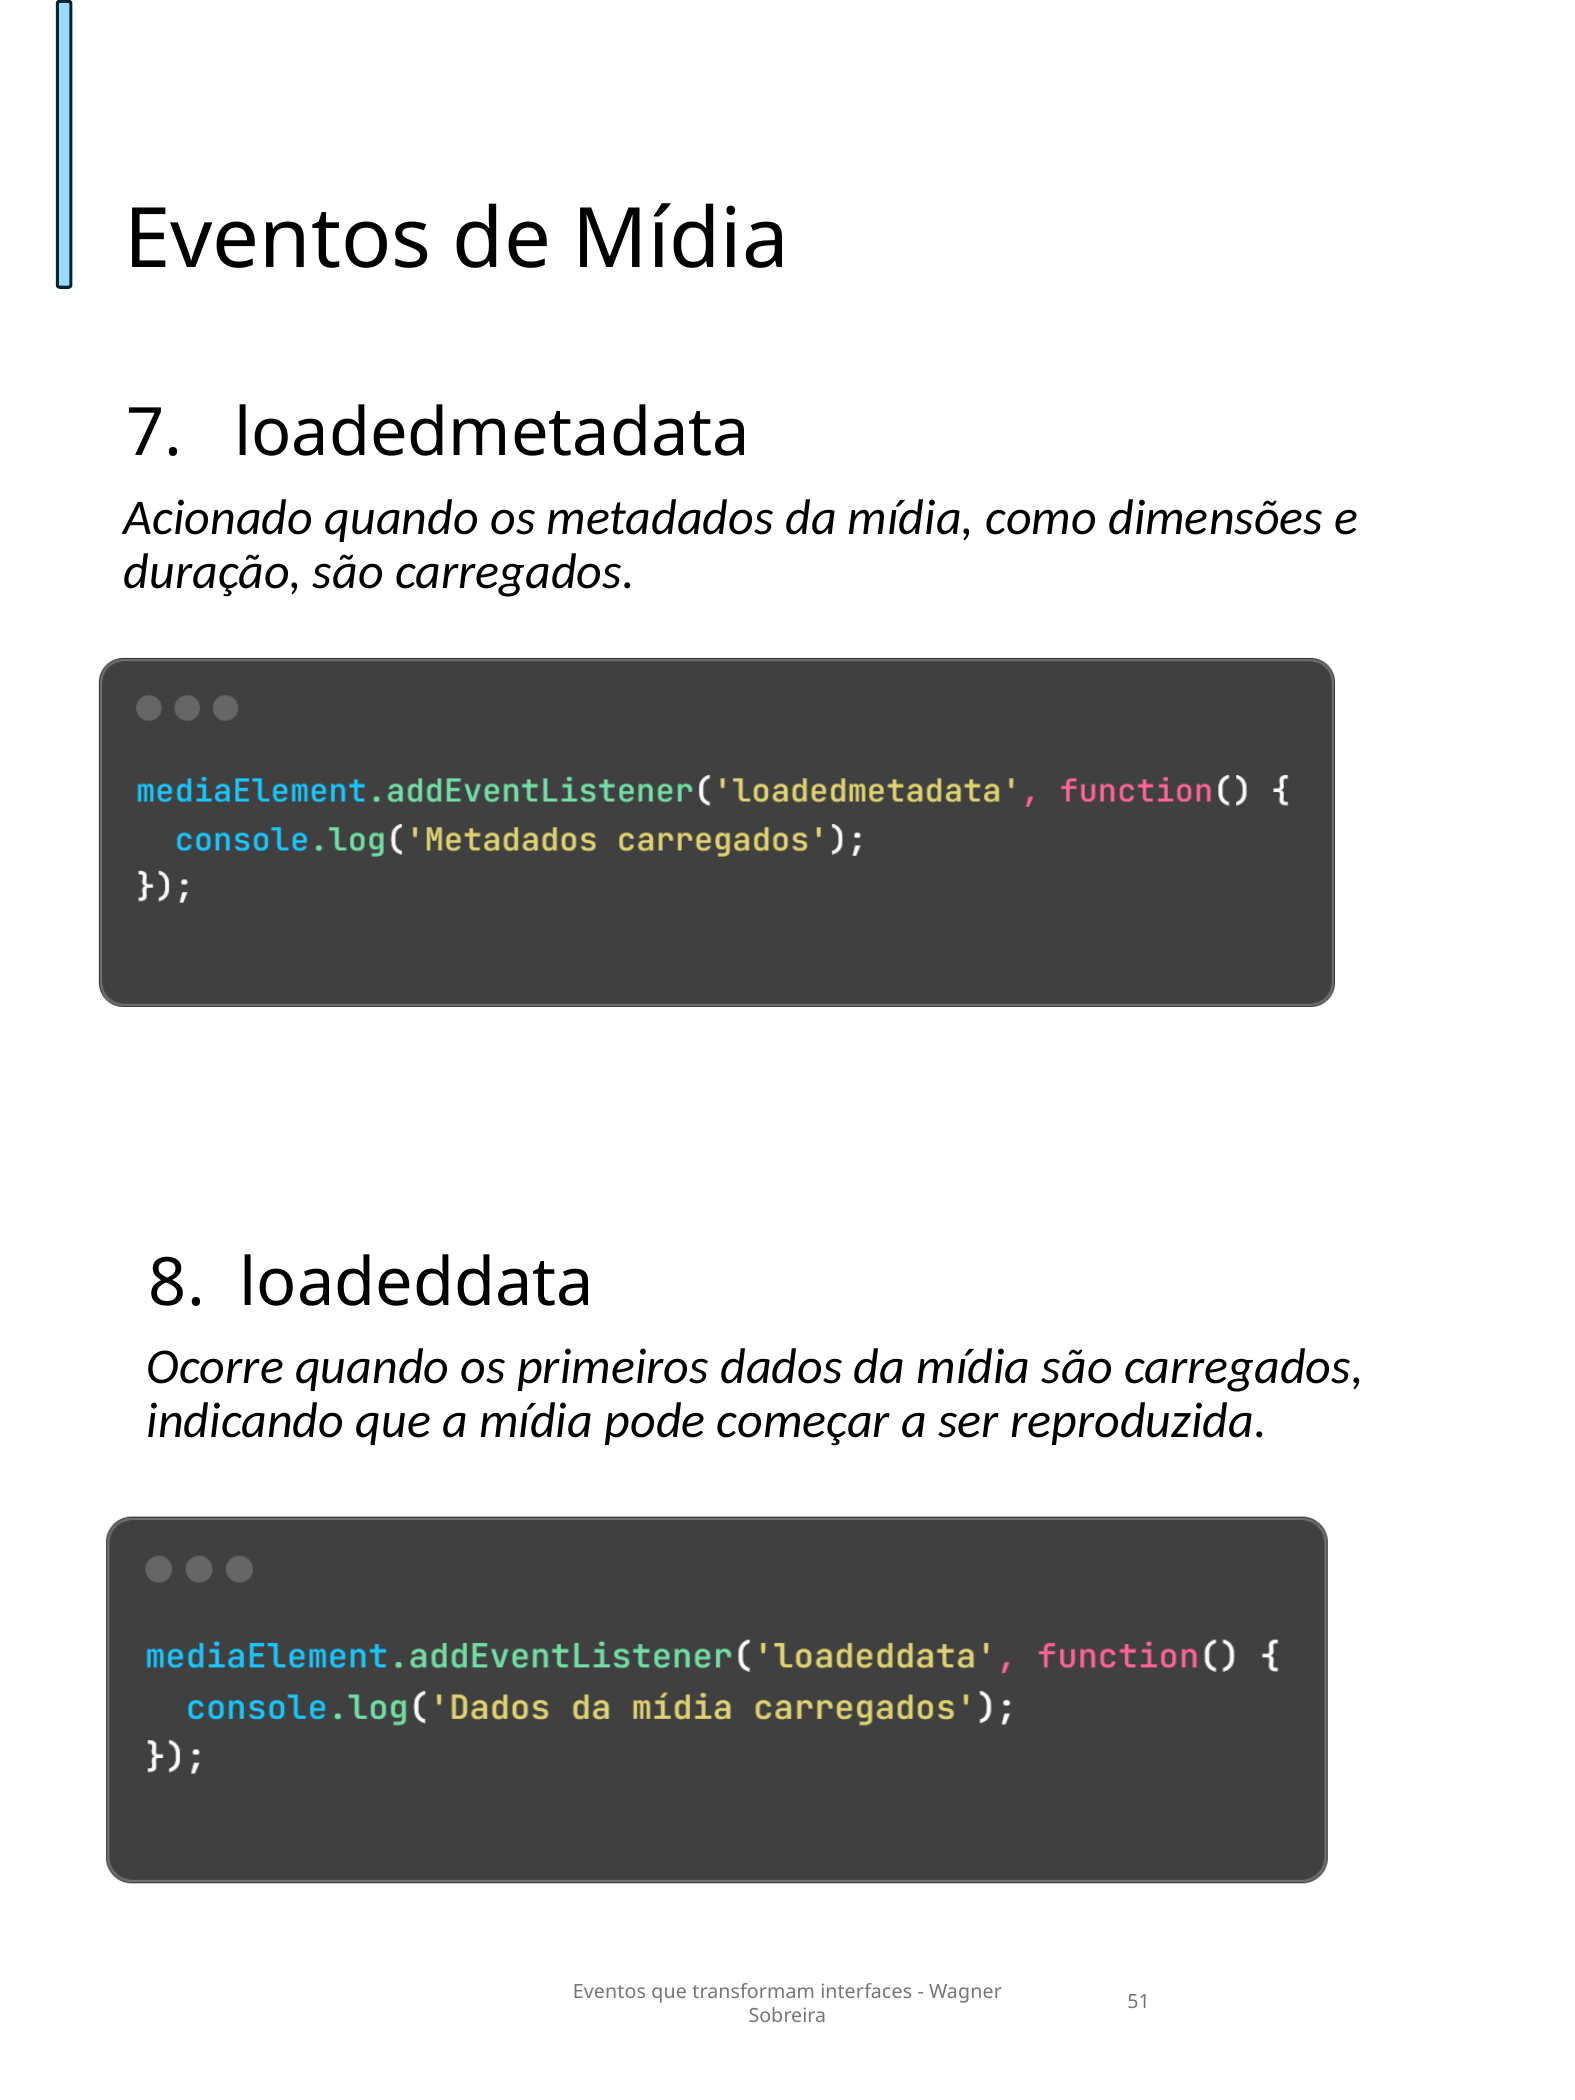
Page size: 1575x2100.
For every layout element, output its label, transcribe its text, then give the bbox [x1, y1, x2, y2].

text_box 8. loadeddata [134, 1240, 1499, 1334]
picture [0, 1377, 1468, 2023]
footer Eventos que transformam interfaces - Wagner Sobreira [521, 1946, 1054, 2059]
text_box Ocorre quando os primeiros dados da mídia são carregados, indicando que a mídia pode começar a ser reproduzida. [131, 1333, 1496, 1758]
text_box [57, 1, 71, 288]
picture [0, 525, 1468, 1140]
text_box Eventos de Mídia [109, 188, 1474, 343]
text_box Acionado quando os metadados da mídia, como dimensões e duração, são carregados. [108, 483, 1474, 908]
text_box 7. loadedmetadata [111, 390, 1476, 485]
slide_number 51 [1112, 1946, 1467, 2059]
